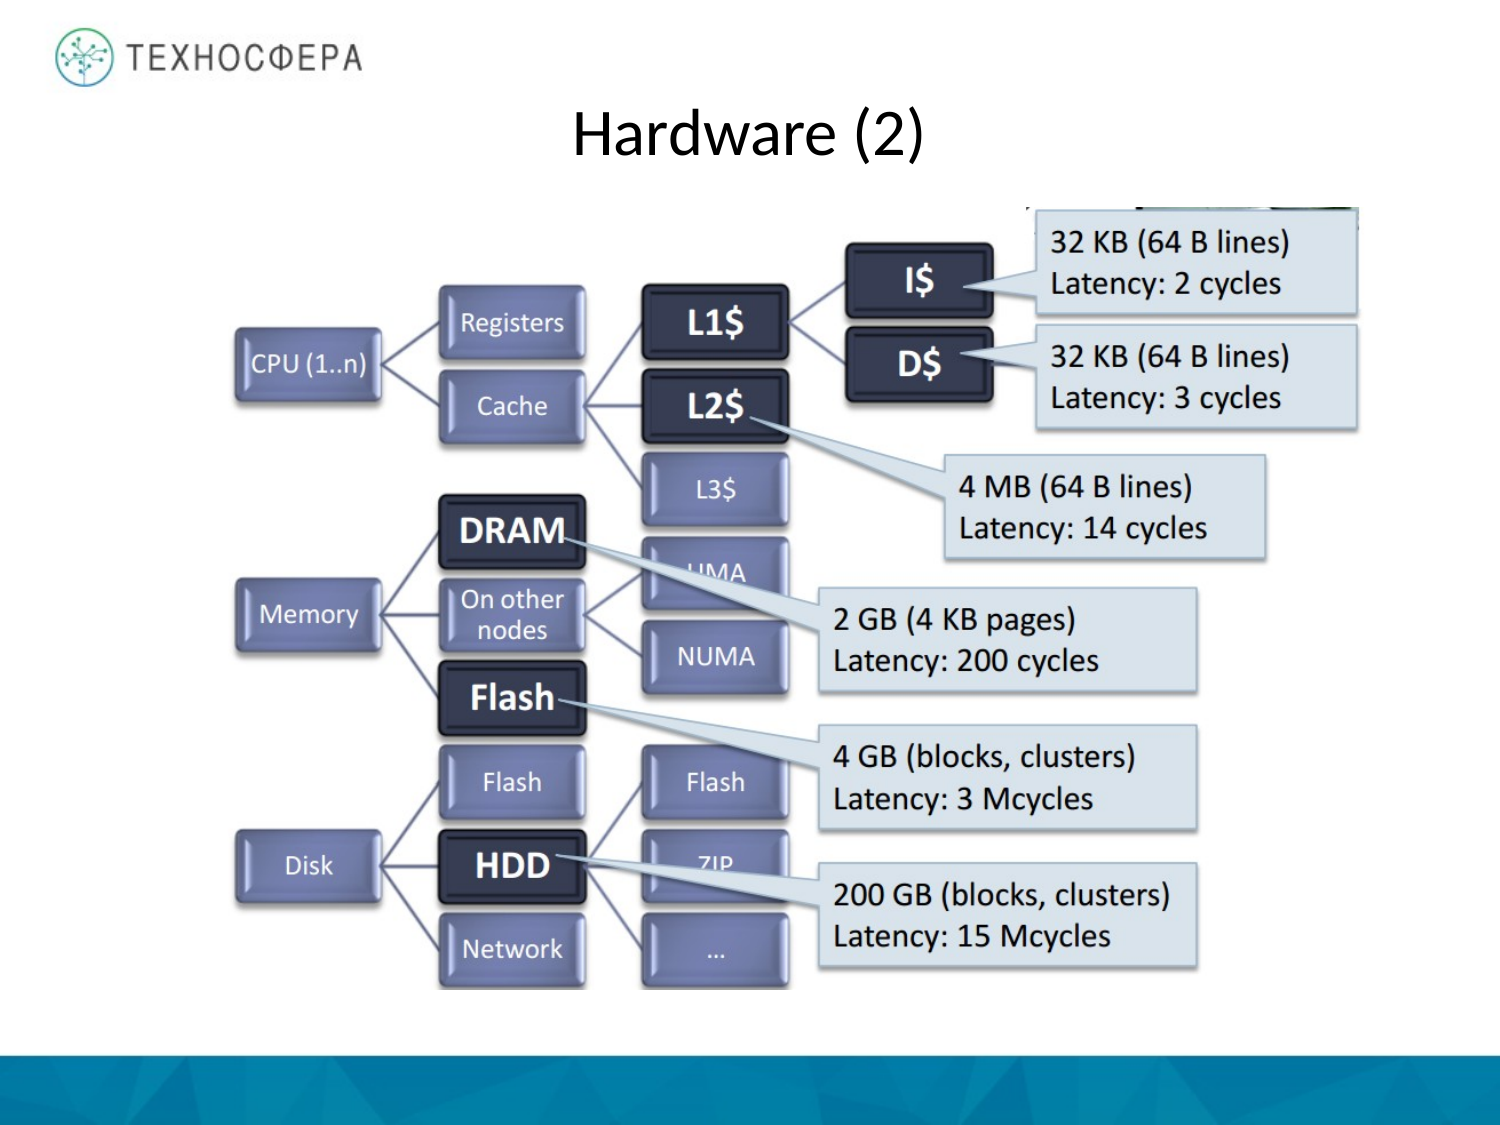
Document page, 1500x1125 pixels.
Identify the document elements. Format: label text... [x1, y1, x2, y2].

title Hardware (2) [75, 45, 1425, 233]
picture [0, 0, 1500, 1057]
